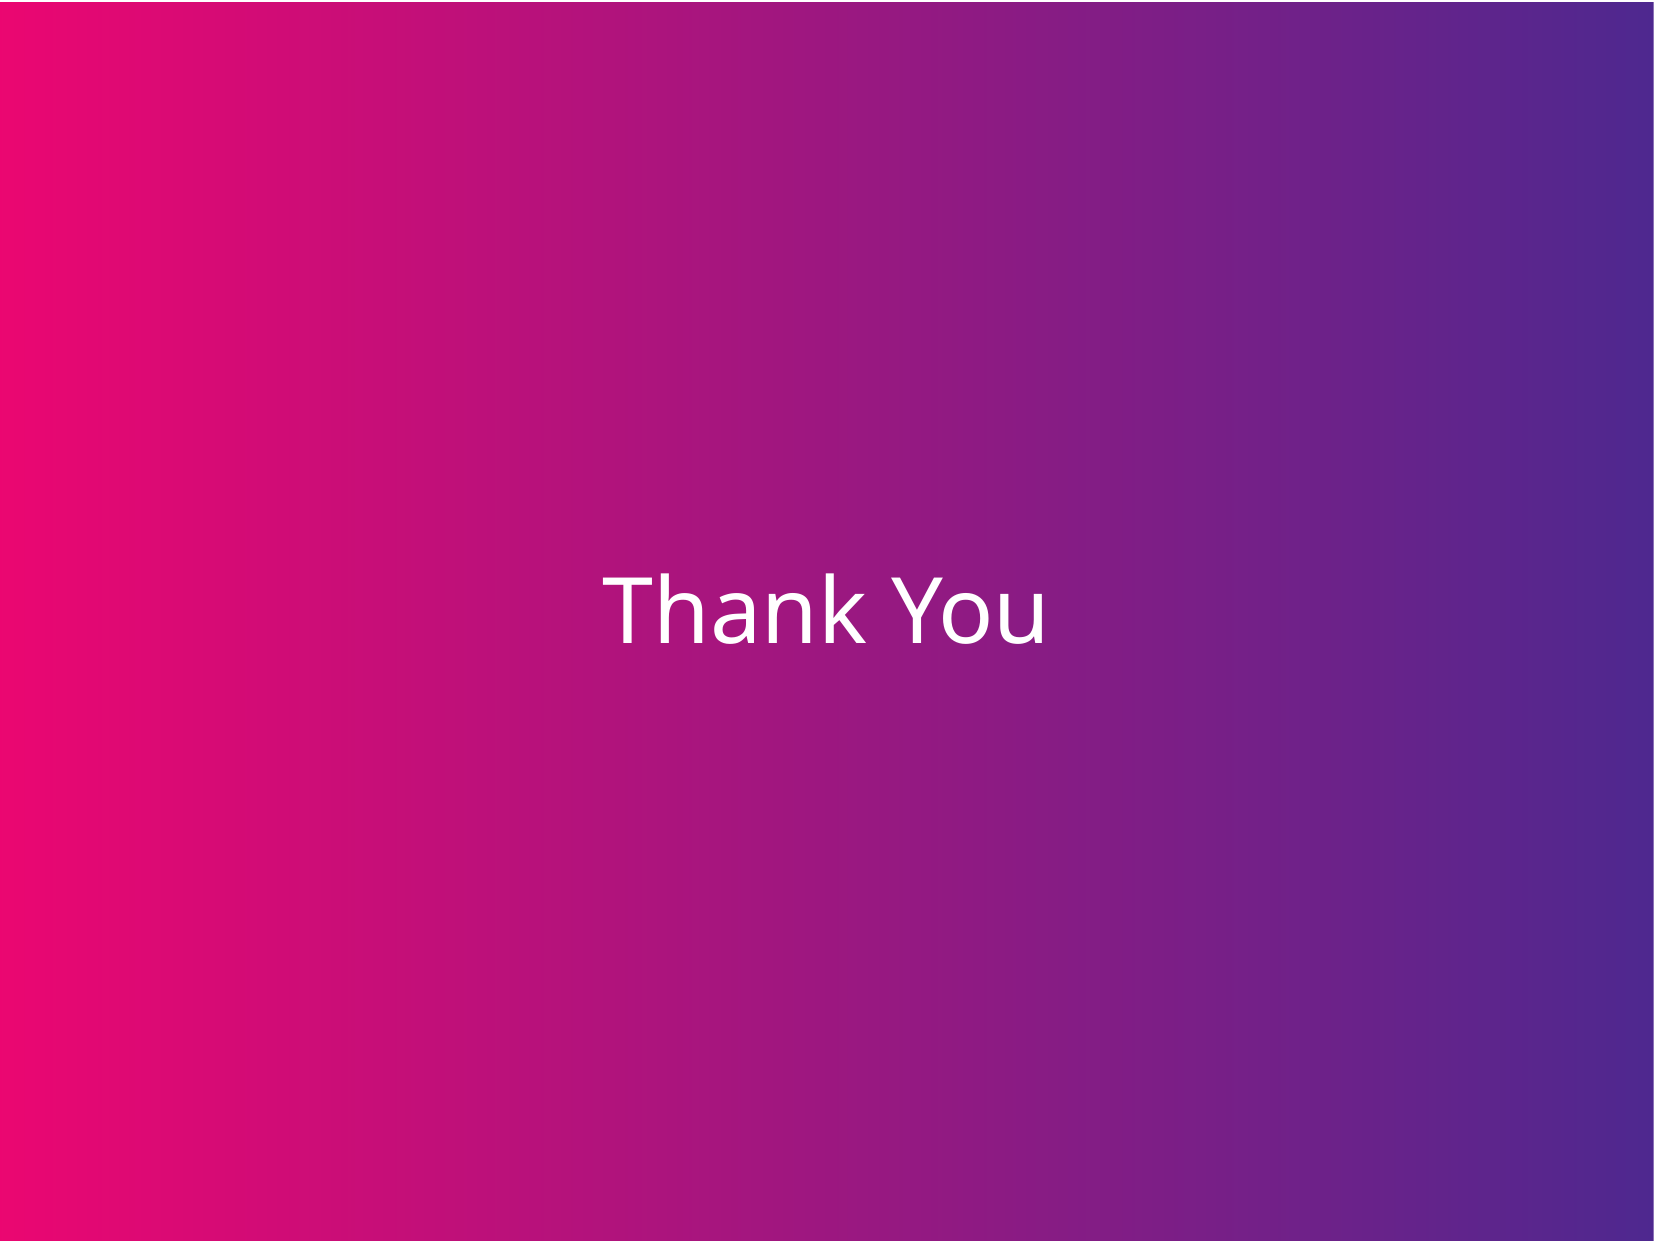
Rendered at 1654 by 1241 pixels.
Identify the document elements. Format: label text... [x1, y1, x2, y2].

picture [0, 2, 1654, 1241]
title Thank You [82, 504, 1571, 712]
